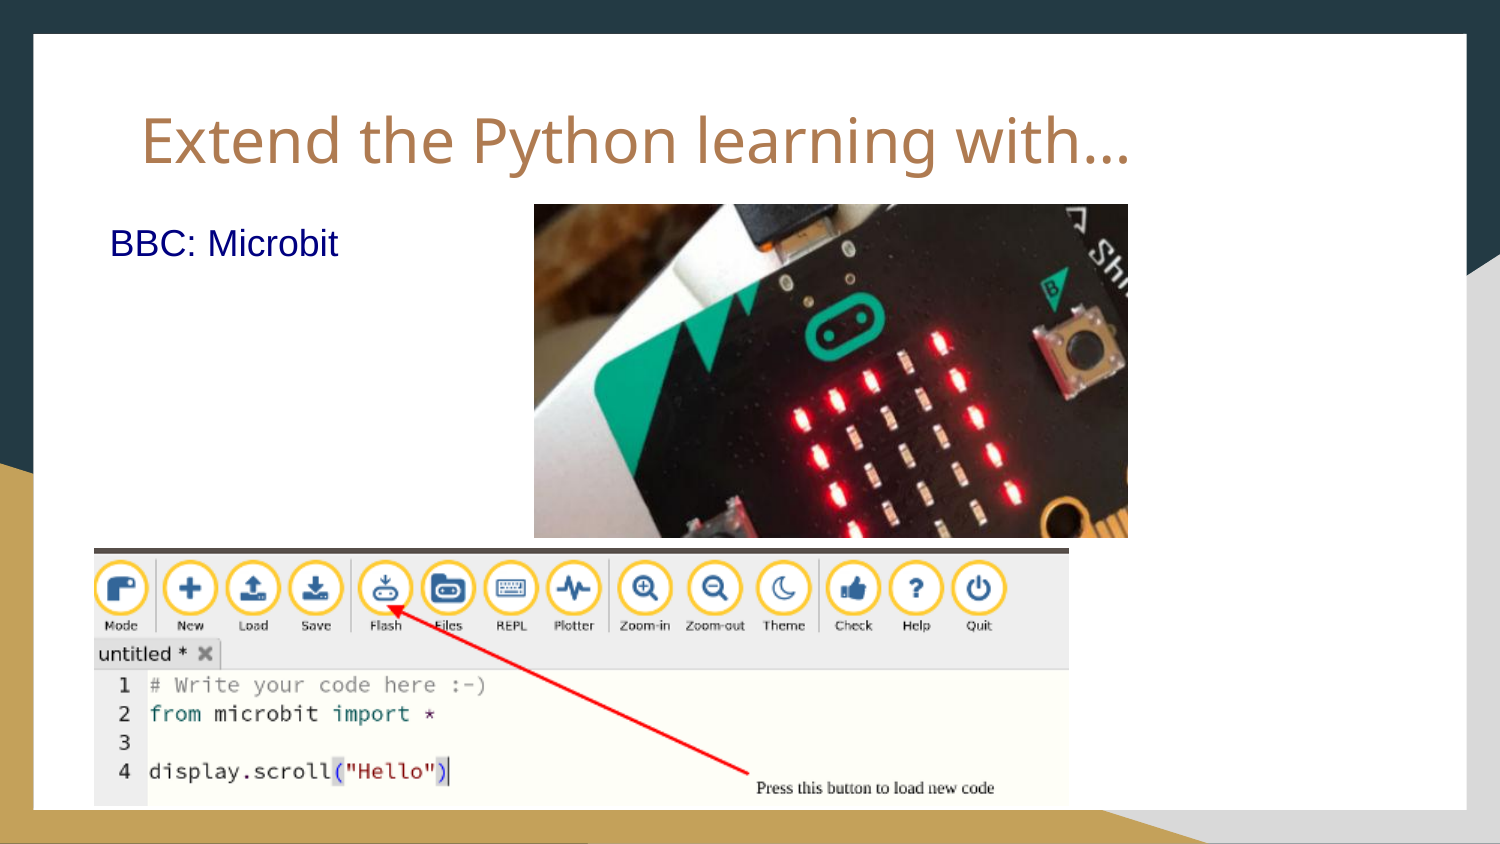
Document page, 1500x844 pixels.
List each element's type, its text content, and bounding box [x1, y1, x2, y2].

text_box BBC: Microbit [94, 204, 534, 282]
title Extend the Python learning with… [125, 86, 1357, 244]
picture [534, 204, 1128, 538]
picture [94, 548, 1069, 806]
